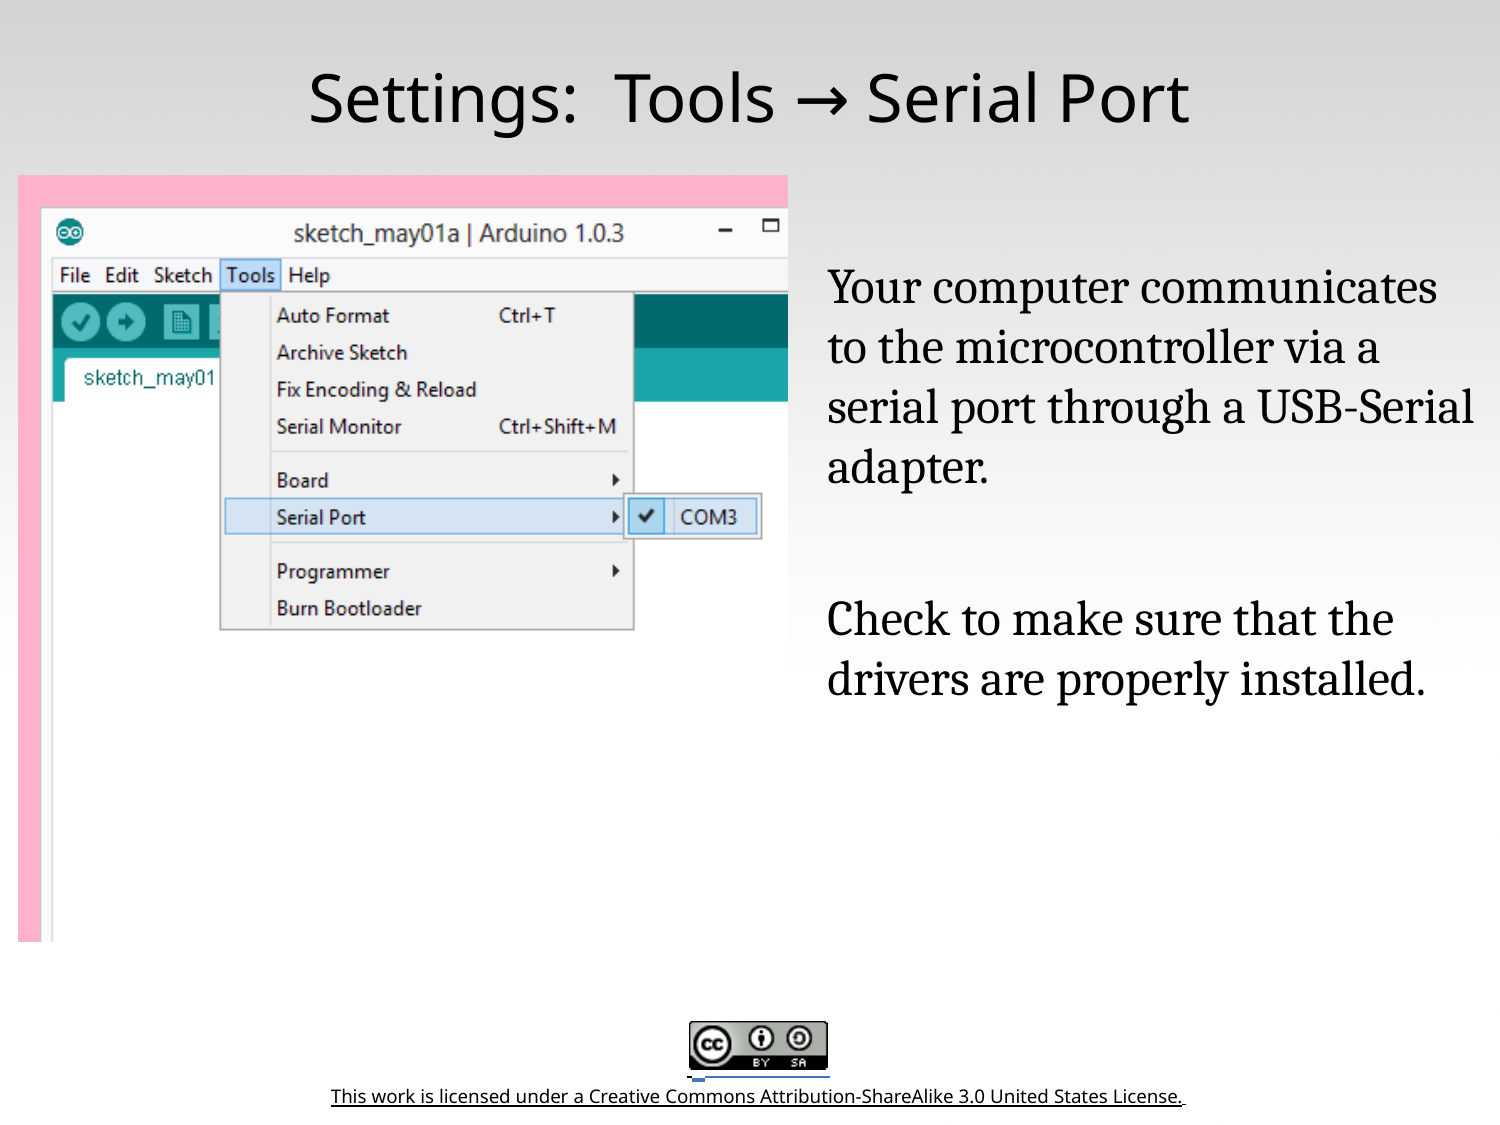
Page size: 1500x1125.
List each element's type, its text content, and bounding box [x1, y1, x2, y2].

title Settings: Tools → Serial Port [112, 2, 1388, 190]
picture [0, 0, 1500, 1125]
list Your computer communicates to the microcontroller via a serial port through a USB-Serial adapter. Check to make sure that the drivers are properly installed. [812, 246, 1500, 796]
